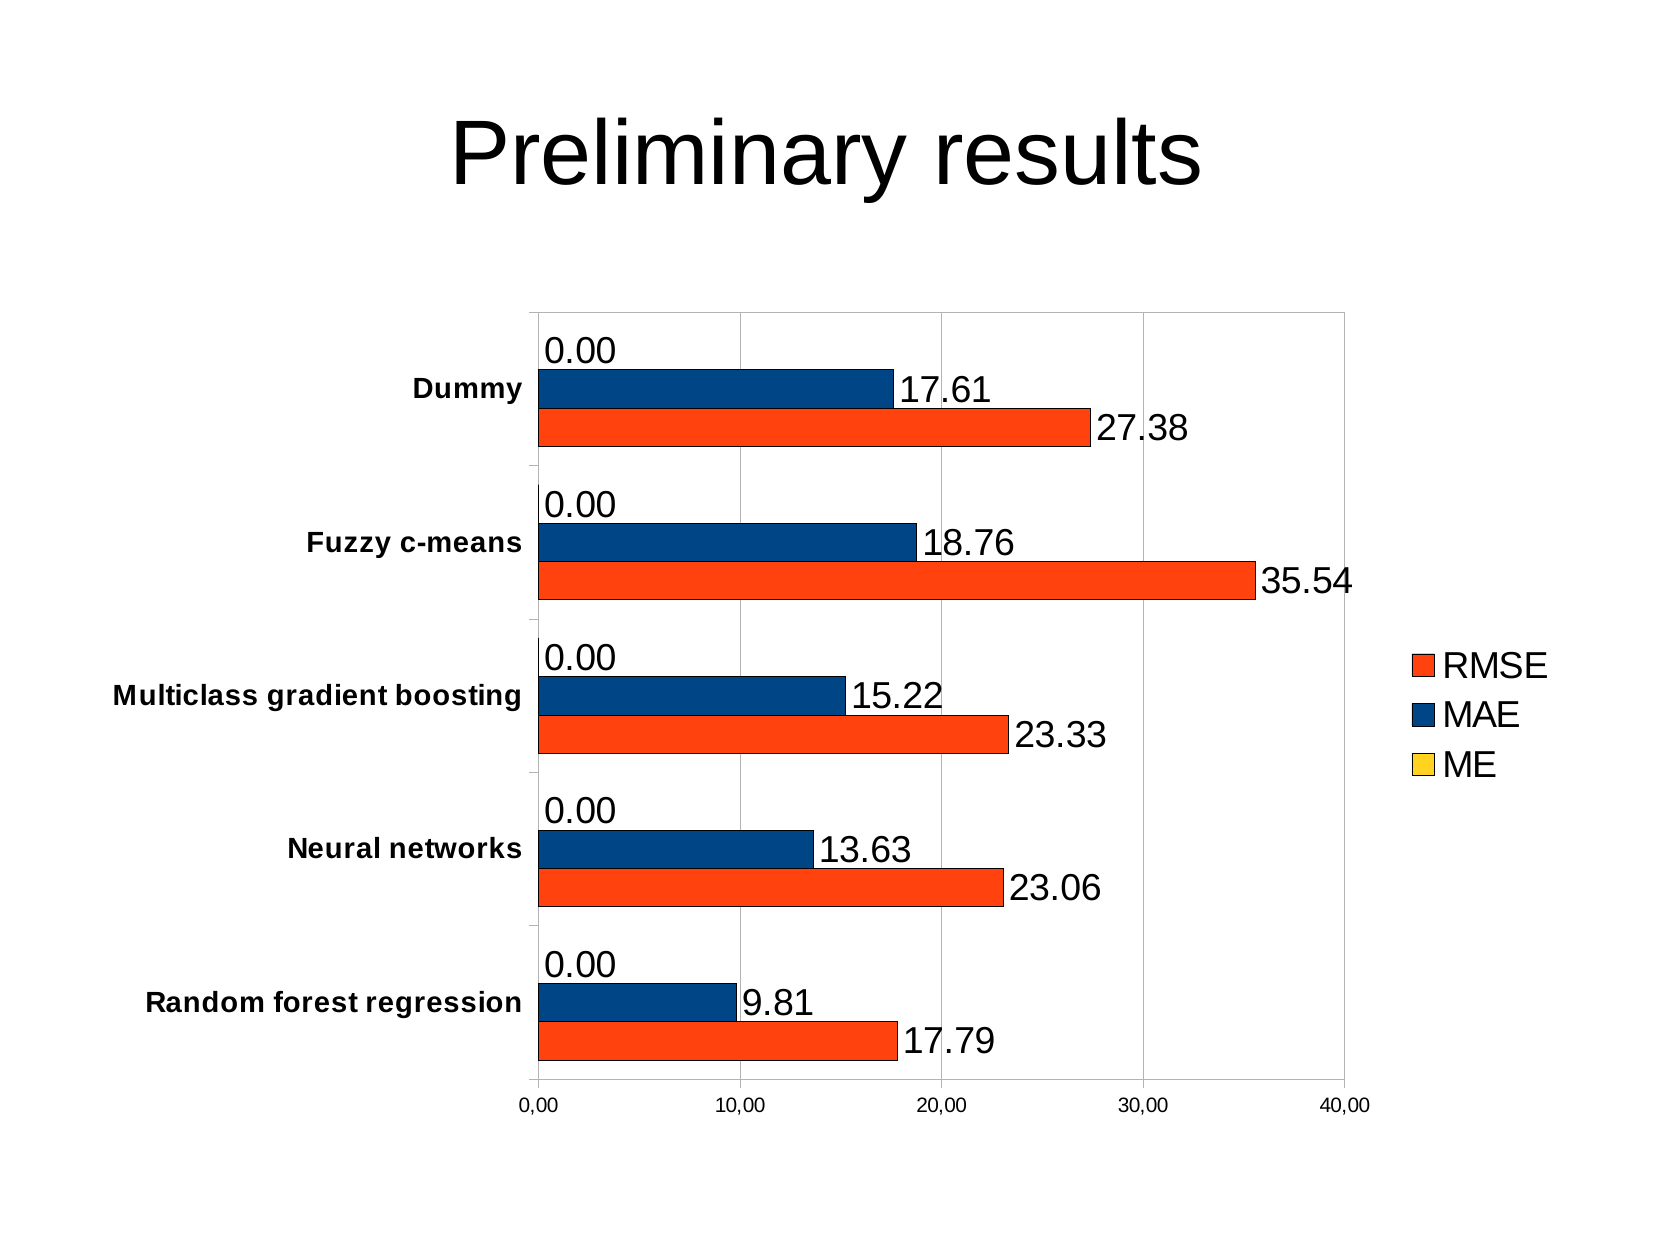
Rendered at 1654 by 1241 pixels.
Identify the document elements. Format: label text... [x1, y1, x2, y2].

picture [82, 295, 1574, 1134]
title Preliminary results [82, 49, 1571, 257]
